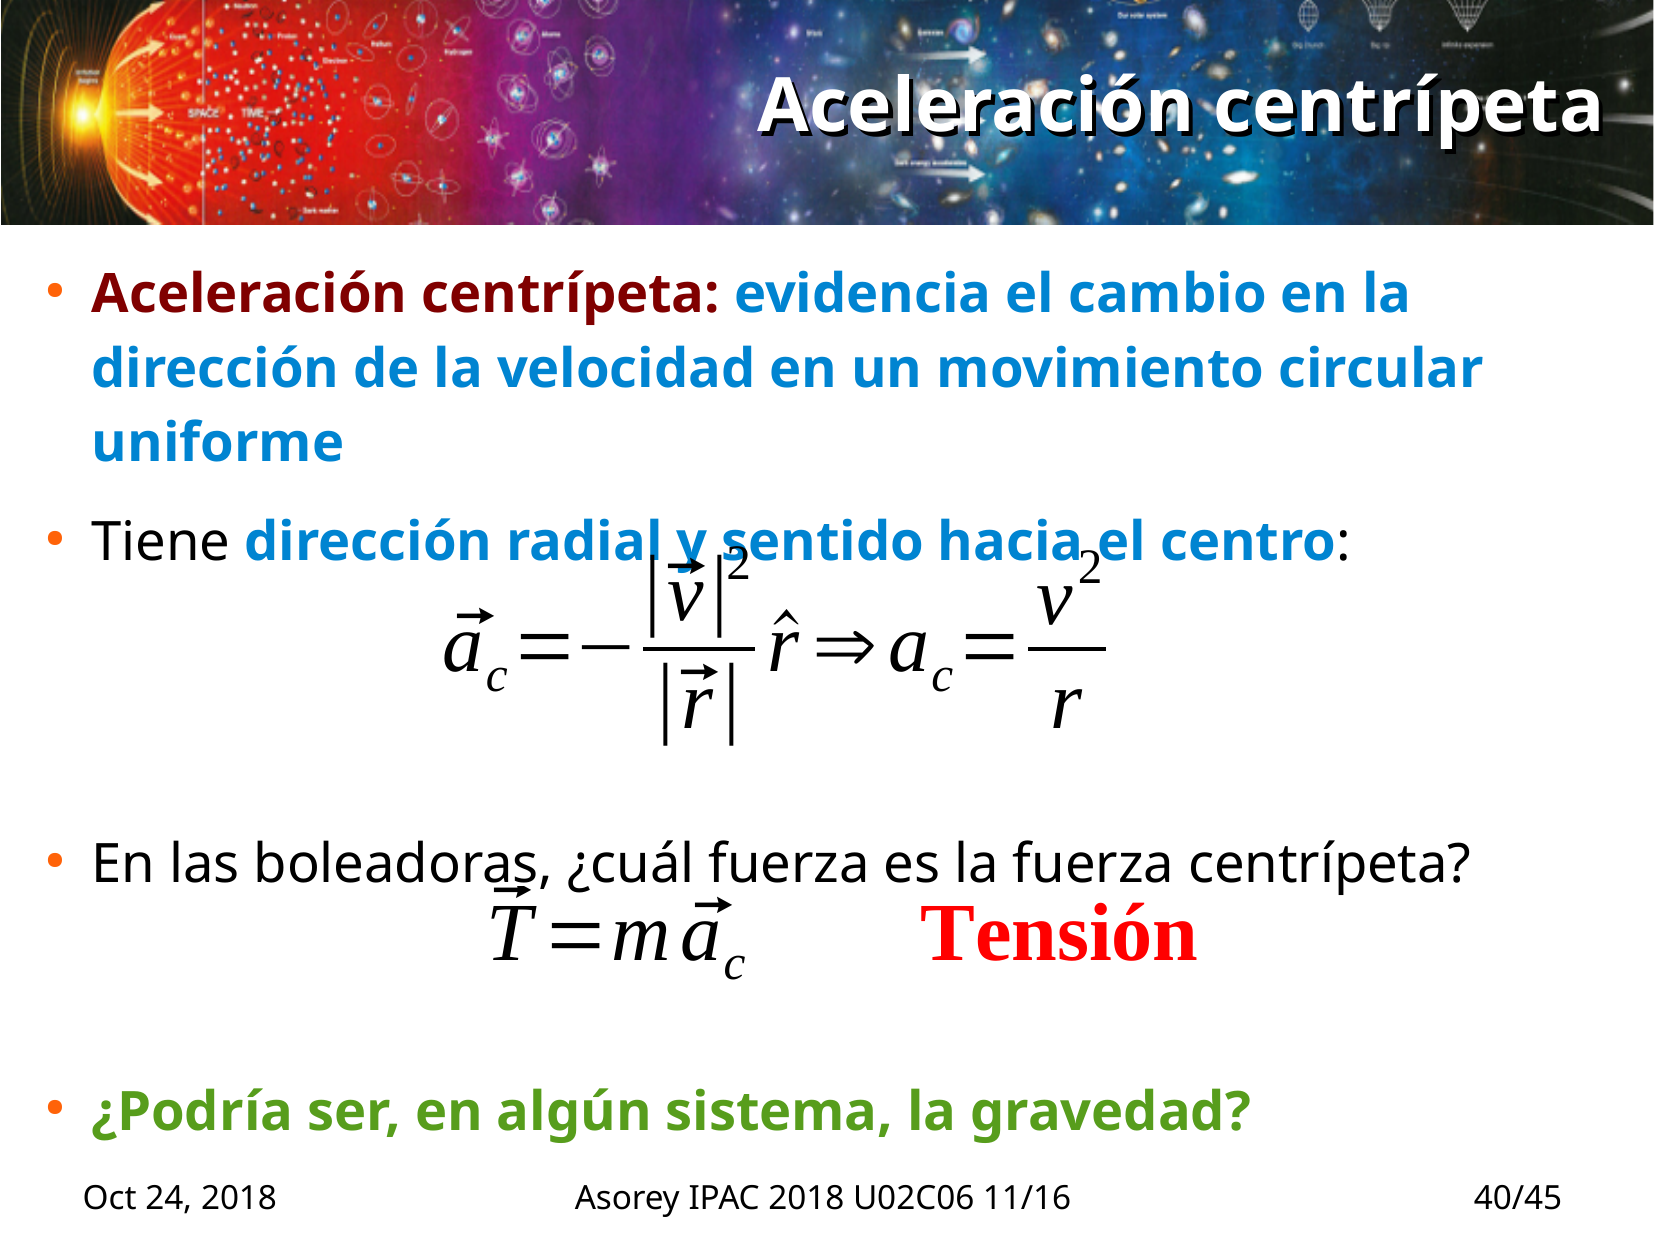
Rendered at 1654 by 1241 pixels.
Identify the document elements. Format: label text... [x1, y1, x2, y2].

title Aceleración centrípeta [45, 15, 1606, 191]
chart [435, 535, 1116, 751]
chart [480, 886, 1199, 991]
list Aceleración centrípeta: evidencia el cambio en la dirección de la velocidad en un movimiento circular uniforme Tiene dirección radial y sentido hacia el centro: En las boleadoras, ¿cuál fuerza es la fuerza centrípeta? ¿Podría ser, en algún sistema, la gravedad? [30, 255, 1654, 1156]
picture [1, 0, 1654, 225]
